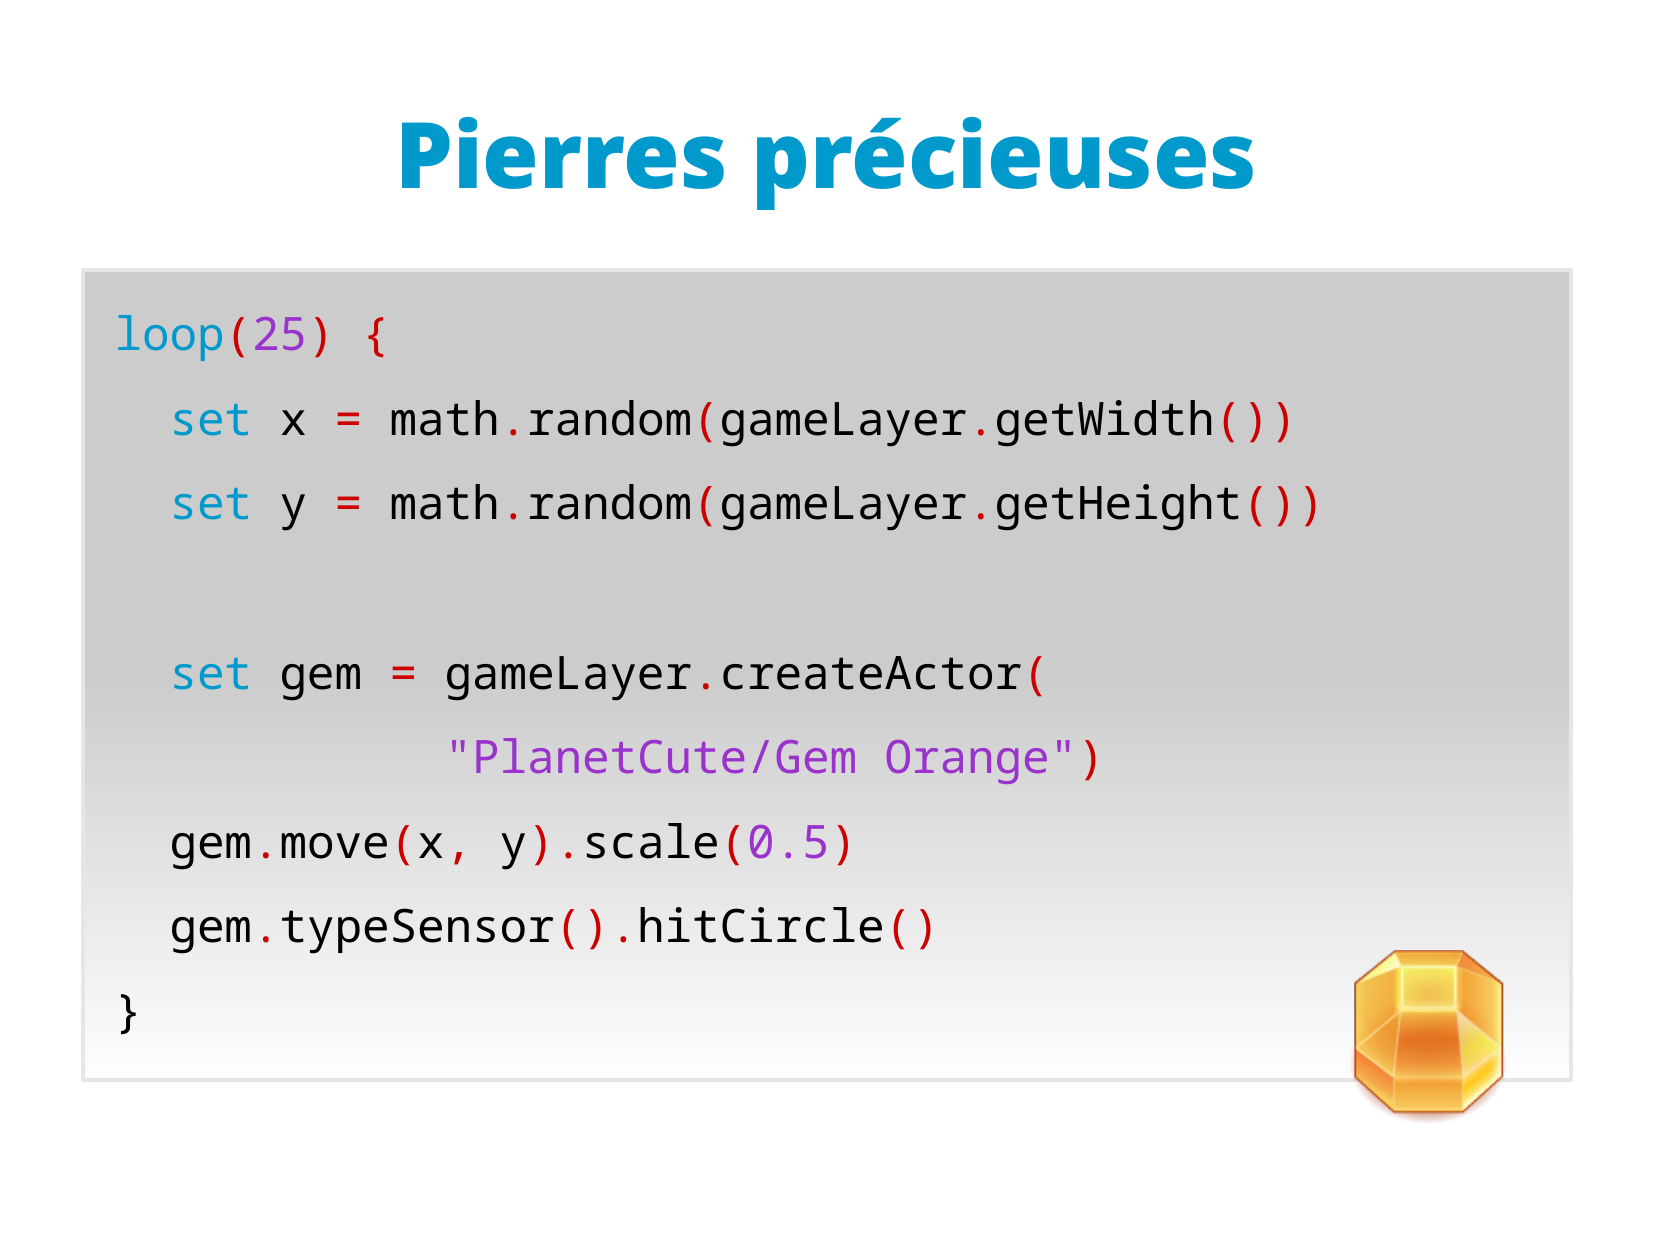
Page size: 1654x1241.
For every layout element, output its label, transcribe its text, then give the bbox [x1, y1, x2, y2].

list loop(25) { set x = math.random(gameLayer.getWidth()) set y = math.random(gameLayer.getHeight()) set gem = gameLayer.createActor( "PlanetCute/Gem Orange") gem.move(x, y).scale(0.5) gem.typeSensor().hitCircle() } [82, 270, 1571, 1081]
title Pierres précieuses [82, 49, 1571, 257]
picture [1350, 950, 1508, 1126]
